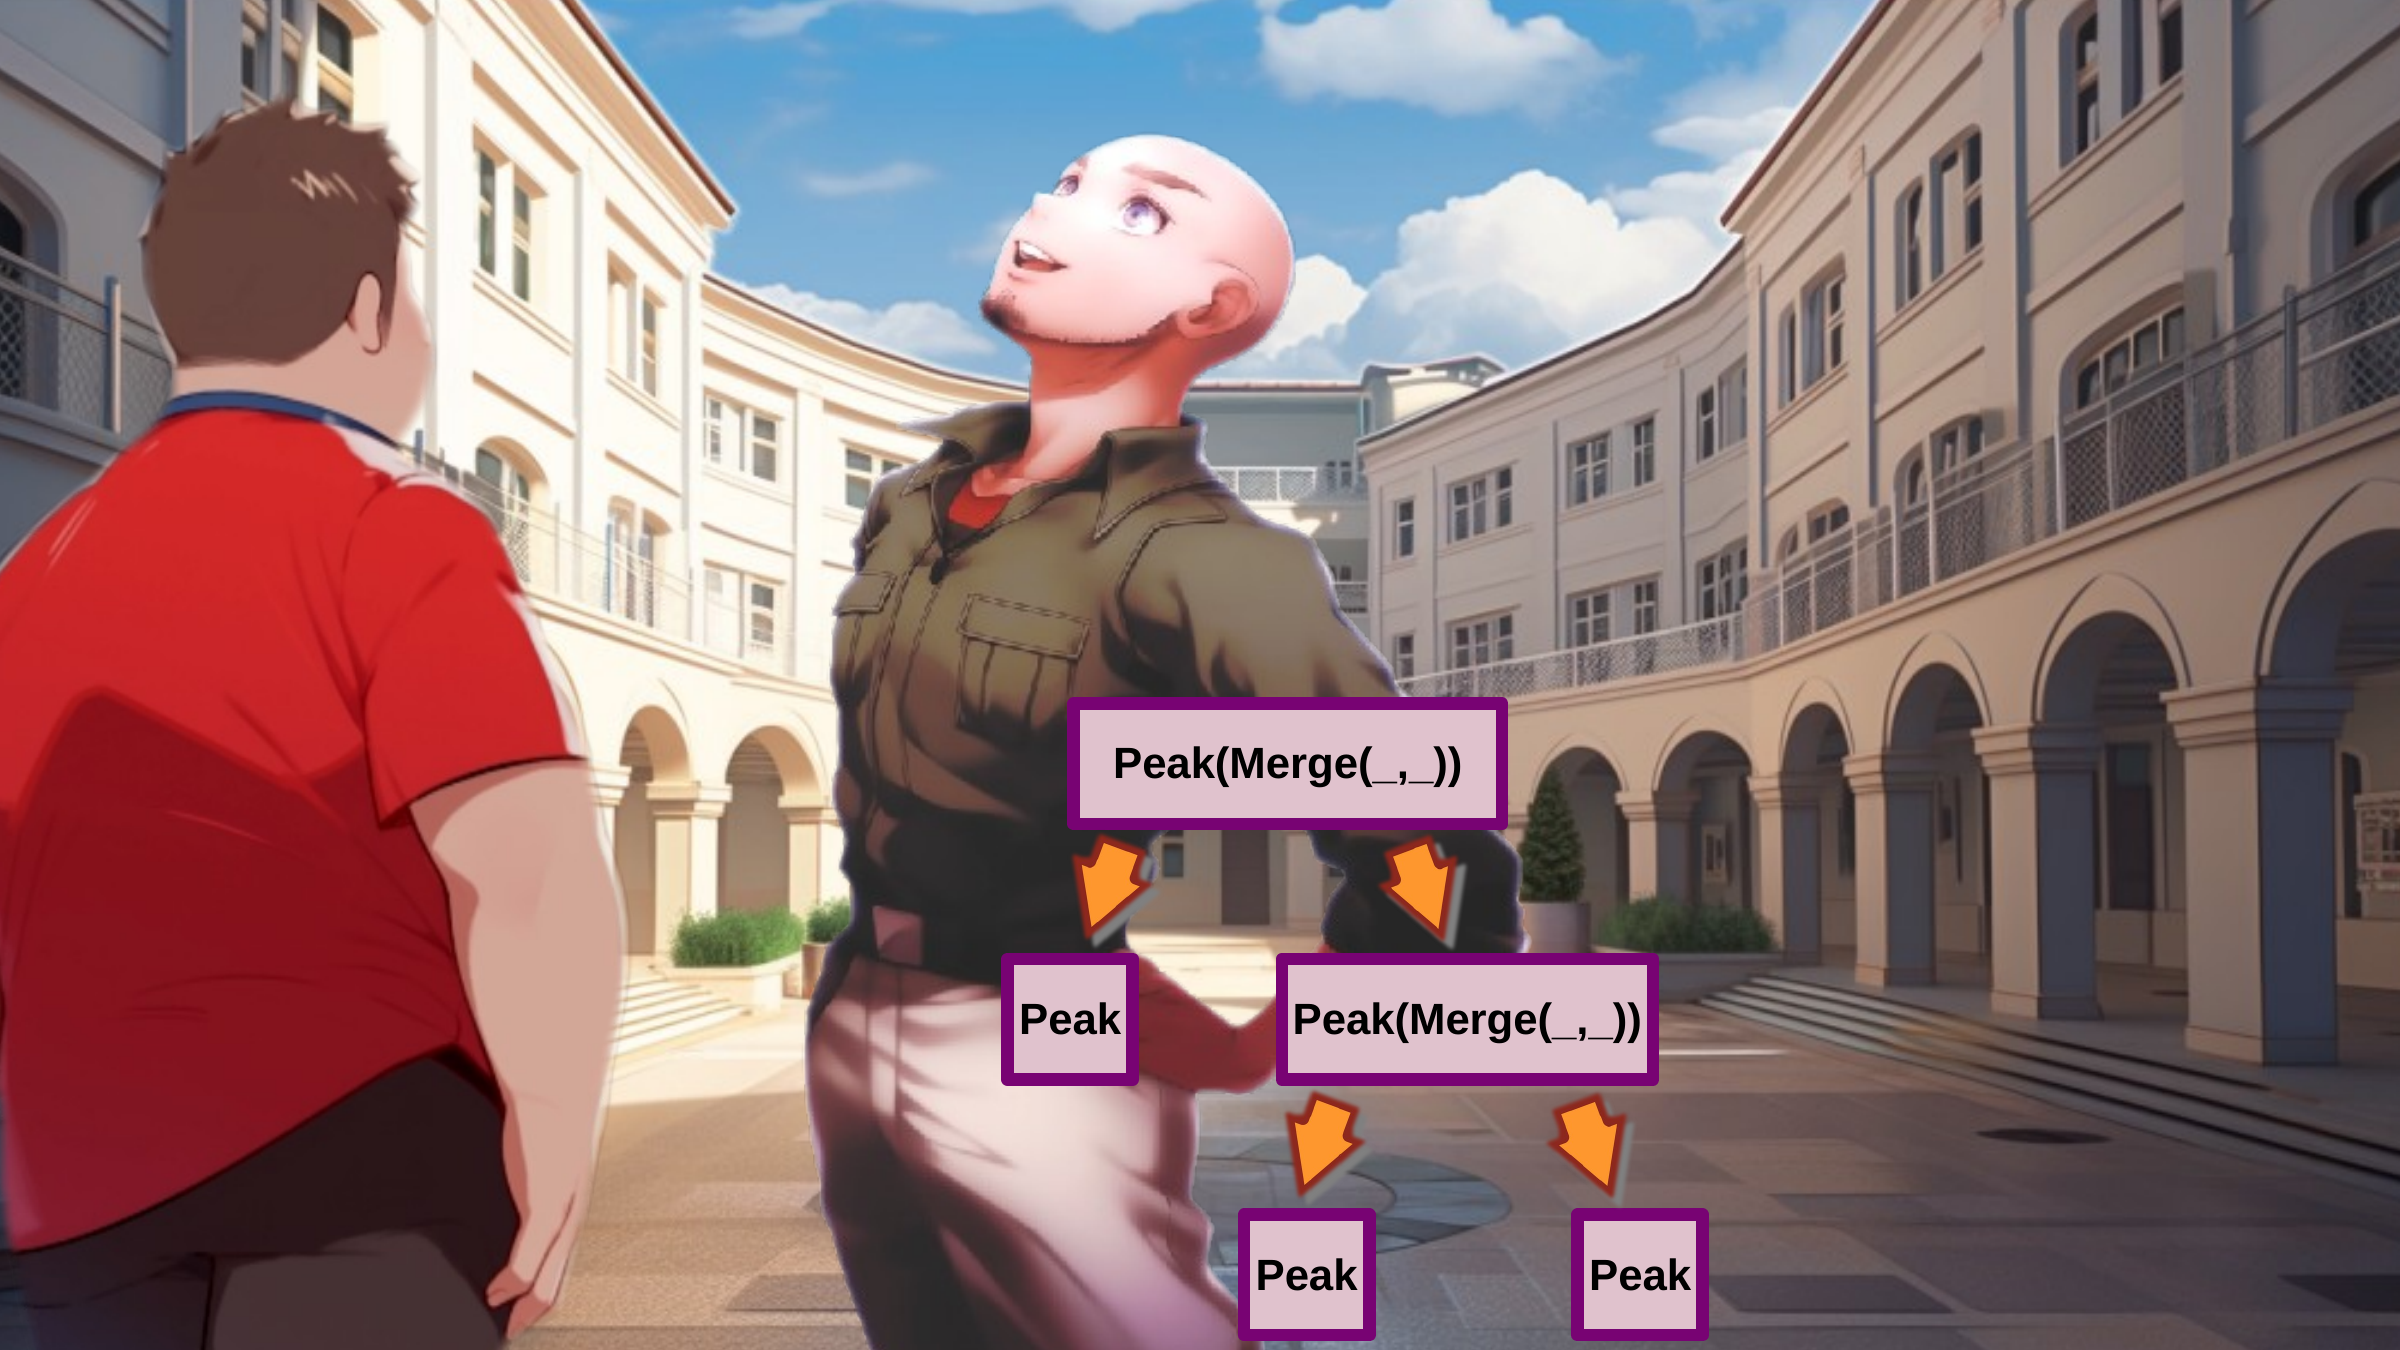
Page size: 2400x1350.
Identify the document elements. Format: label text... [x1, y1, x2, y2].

picture [0, 0, 2400, 1350]
text_box [1295, 1102, 1349, 1182]
text_box [1082, 844, 1137, 924]
text_box [1394, 845, 1447, 926]
text_box Peak(Merge(_,_)) [1281, 959, 1653, 1080]
text_box Peak(Merge(_,_)) [1073, 703, 1503, 825]
text_box Peak [1007, 959, 1133, 1080]
text_box Peak [1244, 1214, 1370, 1336]
text_box Peak [1577, 1214, 1703, 1336]
text_box [1562, 1103, 1616, 1183]
